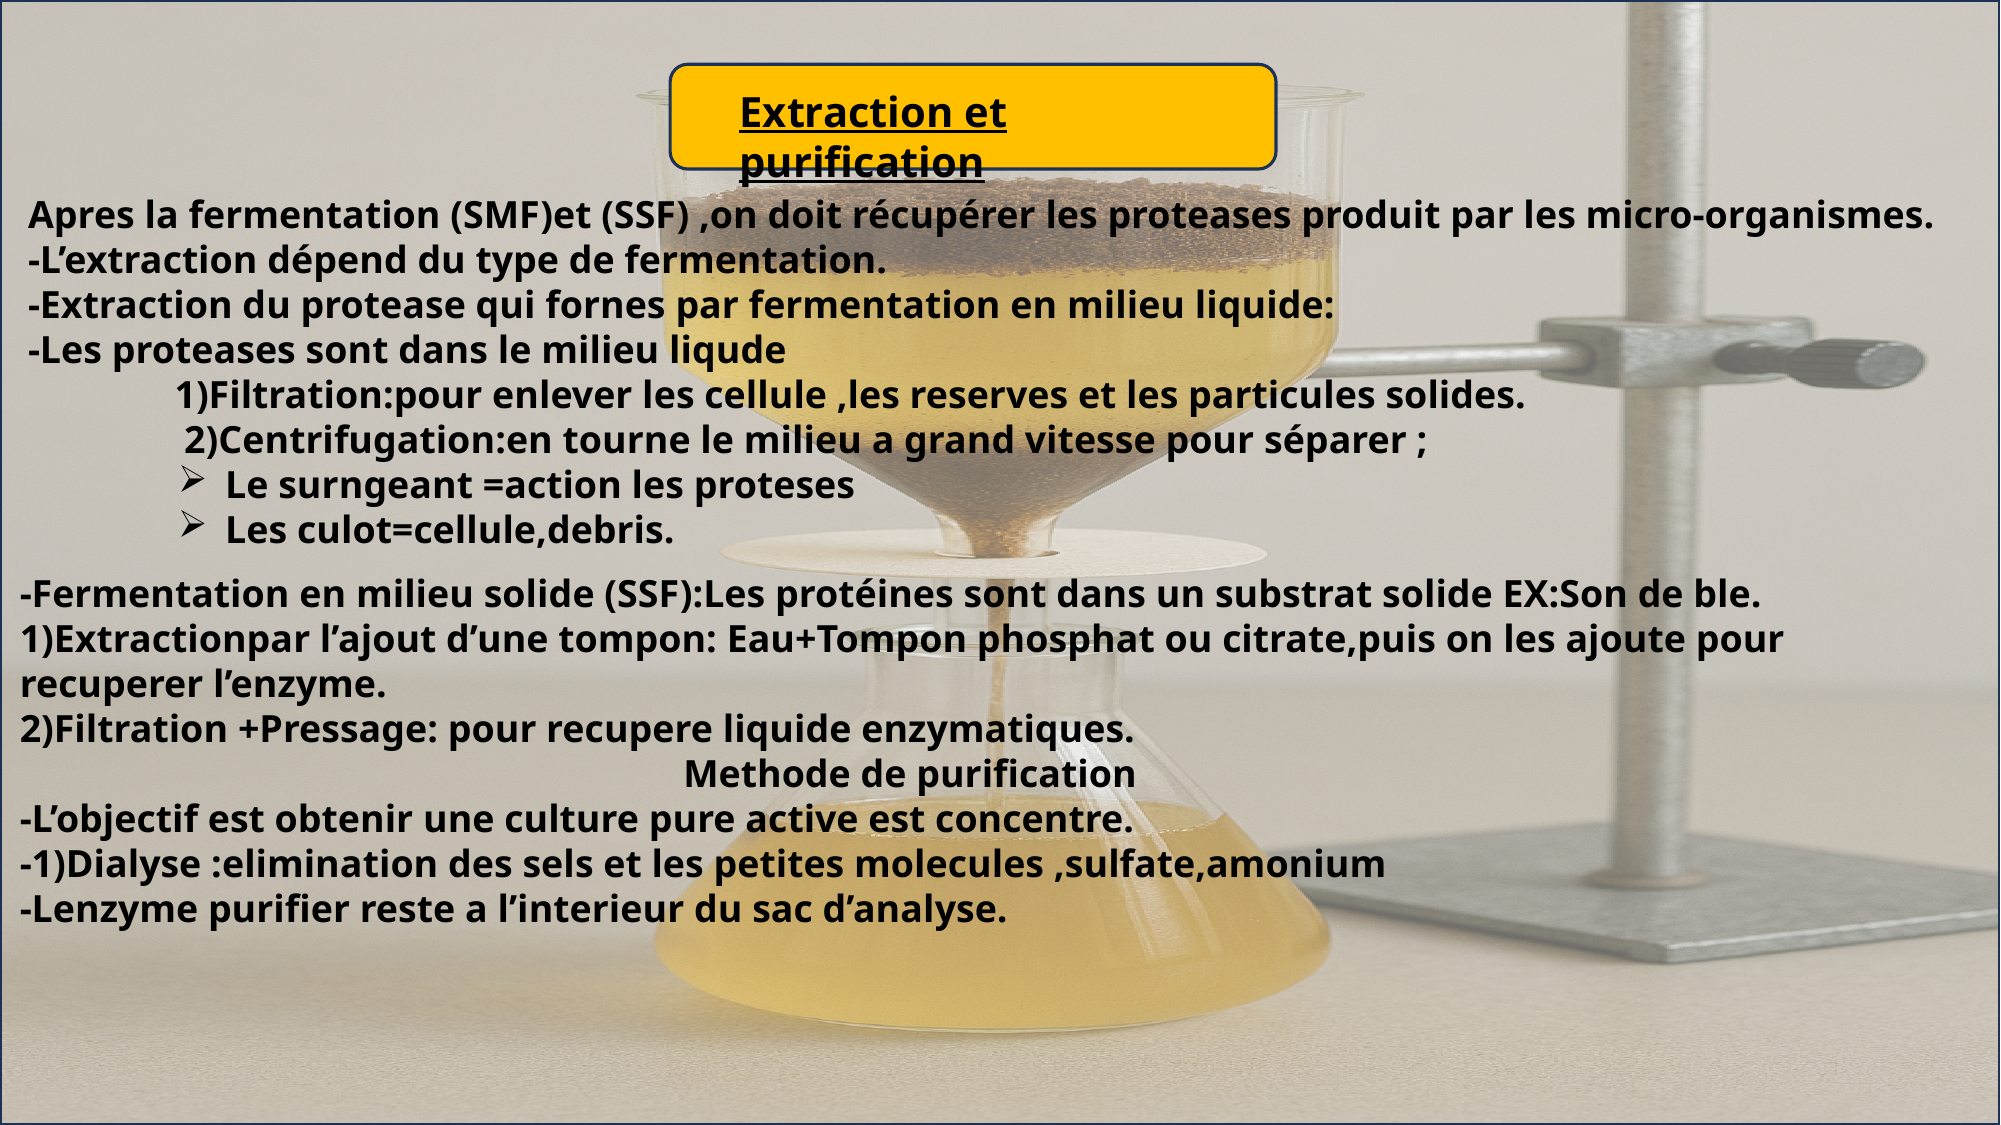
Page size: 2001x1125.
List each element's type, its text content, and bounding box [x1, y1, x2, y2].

text_box -Fermentation en milieu solide (SSF):Les protéines sont dans un substrat solide EX:Son de ble. 1)Extractionpar l’ajout d’une tompon: Eau+Tompon phosphat ou citrate,puis on les ajoute pour recuperer l’enzyme. 2)Filtration +Pressage: pour recupere liquide enzymatiques. Methode de purification -L’objectif est obtenir une culture pure active est concentre. -1)Dialyse :elimination des sels et les petites molecules ,sulfate,amonium -Lenzyme purifier reste a l’interieur du sac d’analyse. [5, 562, 1826, 938]
text_box [0, 0, 2000, 1125]
text_box Apres la fermentation (SMF)et (SSF) ,on doit récupérer les proteases produit par les micro-organismes. -L’extraction dépend du type de fermentation. -Extraction du protease qui fornes par fermentation en milieu liquide: -Les proteases sont dans le milieu liqude 1)Filtration:pour enlever les cellule ,les reserves et les particules solides. 2)Centrifugation:en tourne le milieu a grand vitesse pour séparer ; Le surngeant =action les proteses Les culot=cellule,debris. [13, 184, 1964, 604]
text_box Extraction et purification [724, 78, 1253, 184]
